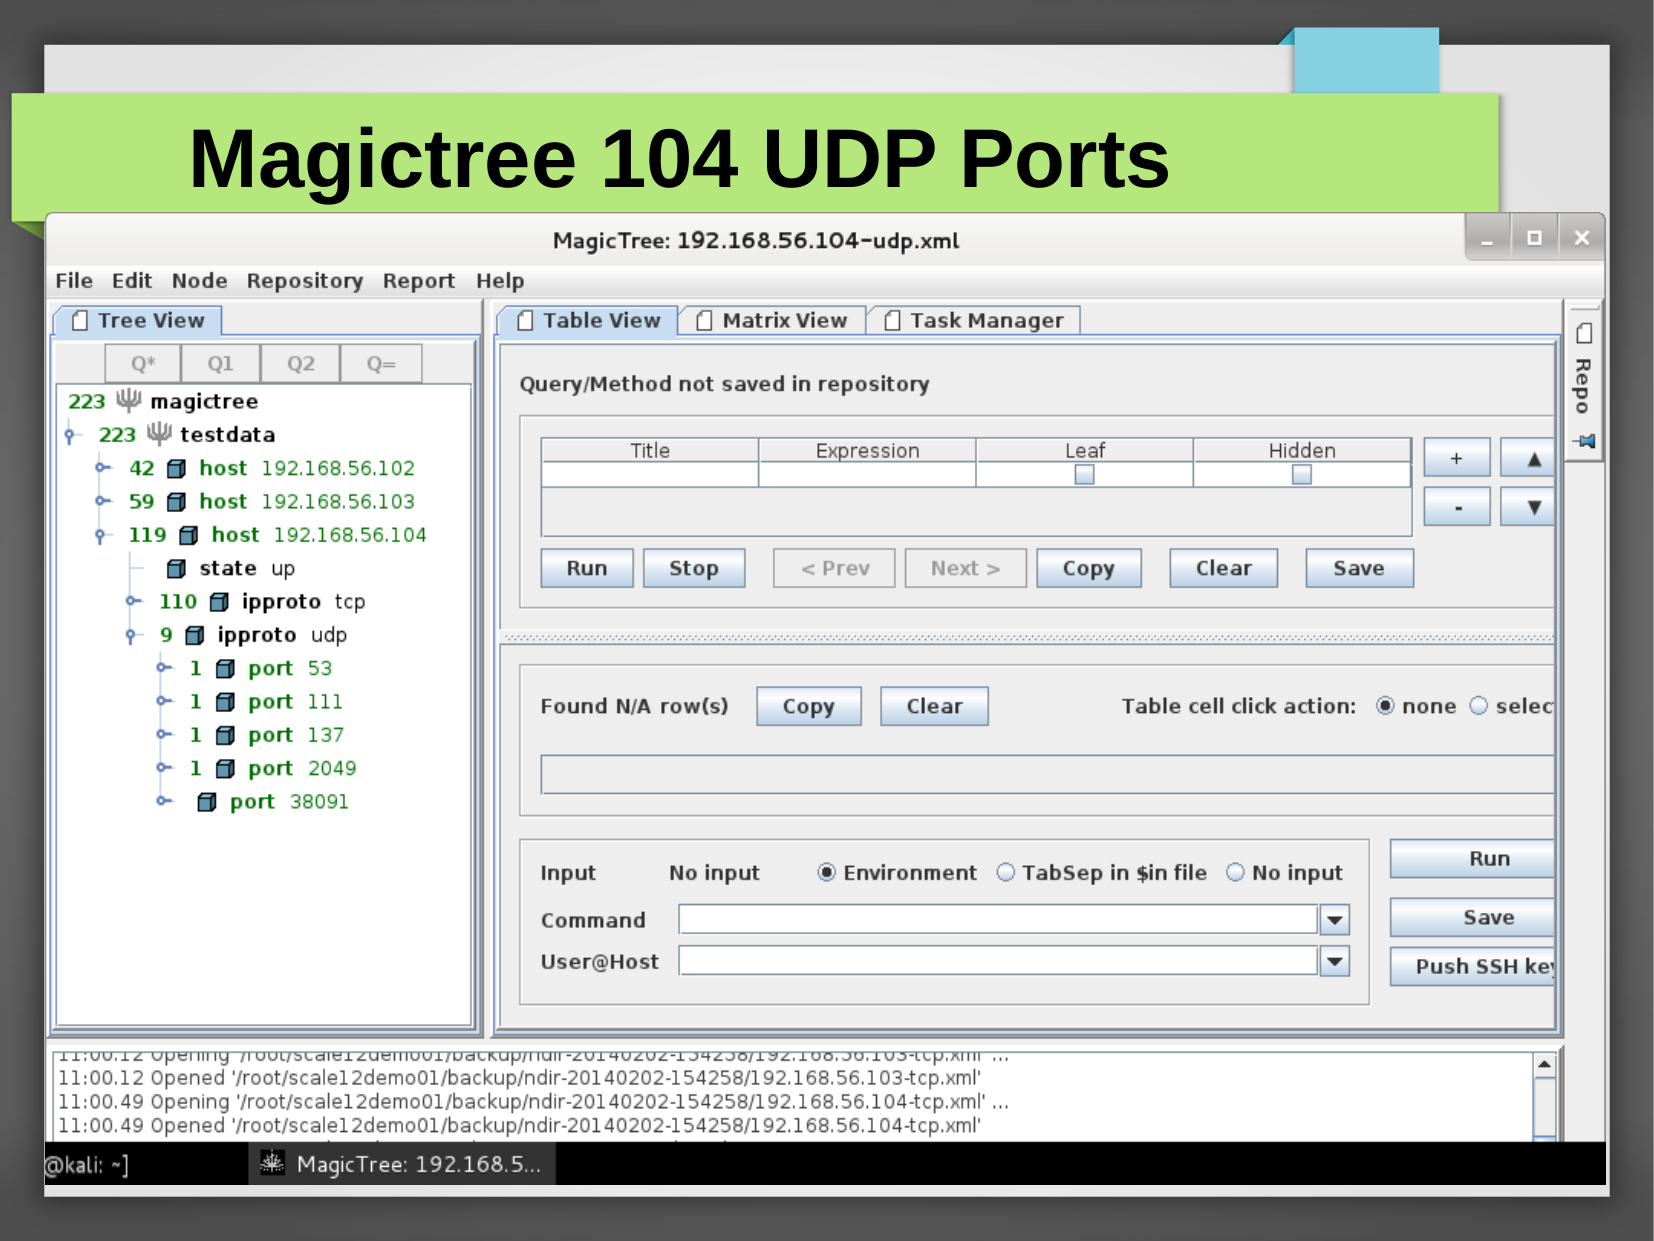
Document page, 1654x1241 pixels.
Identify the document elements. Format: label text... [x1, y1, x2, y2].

text_box Magictree 104 UDP Ports [174, 105, 1211, 213]
picture [0, 0, 1654, 1241]
